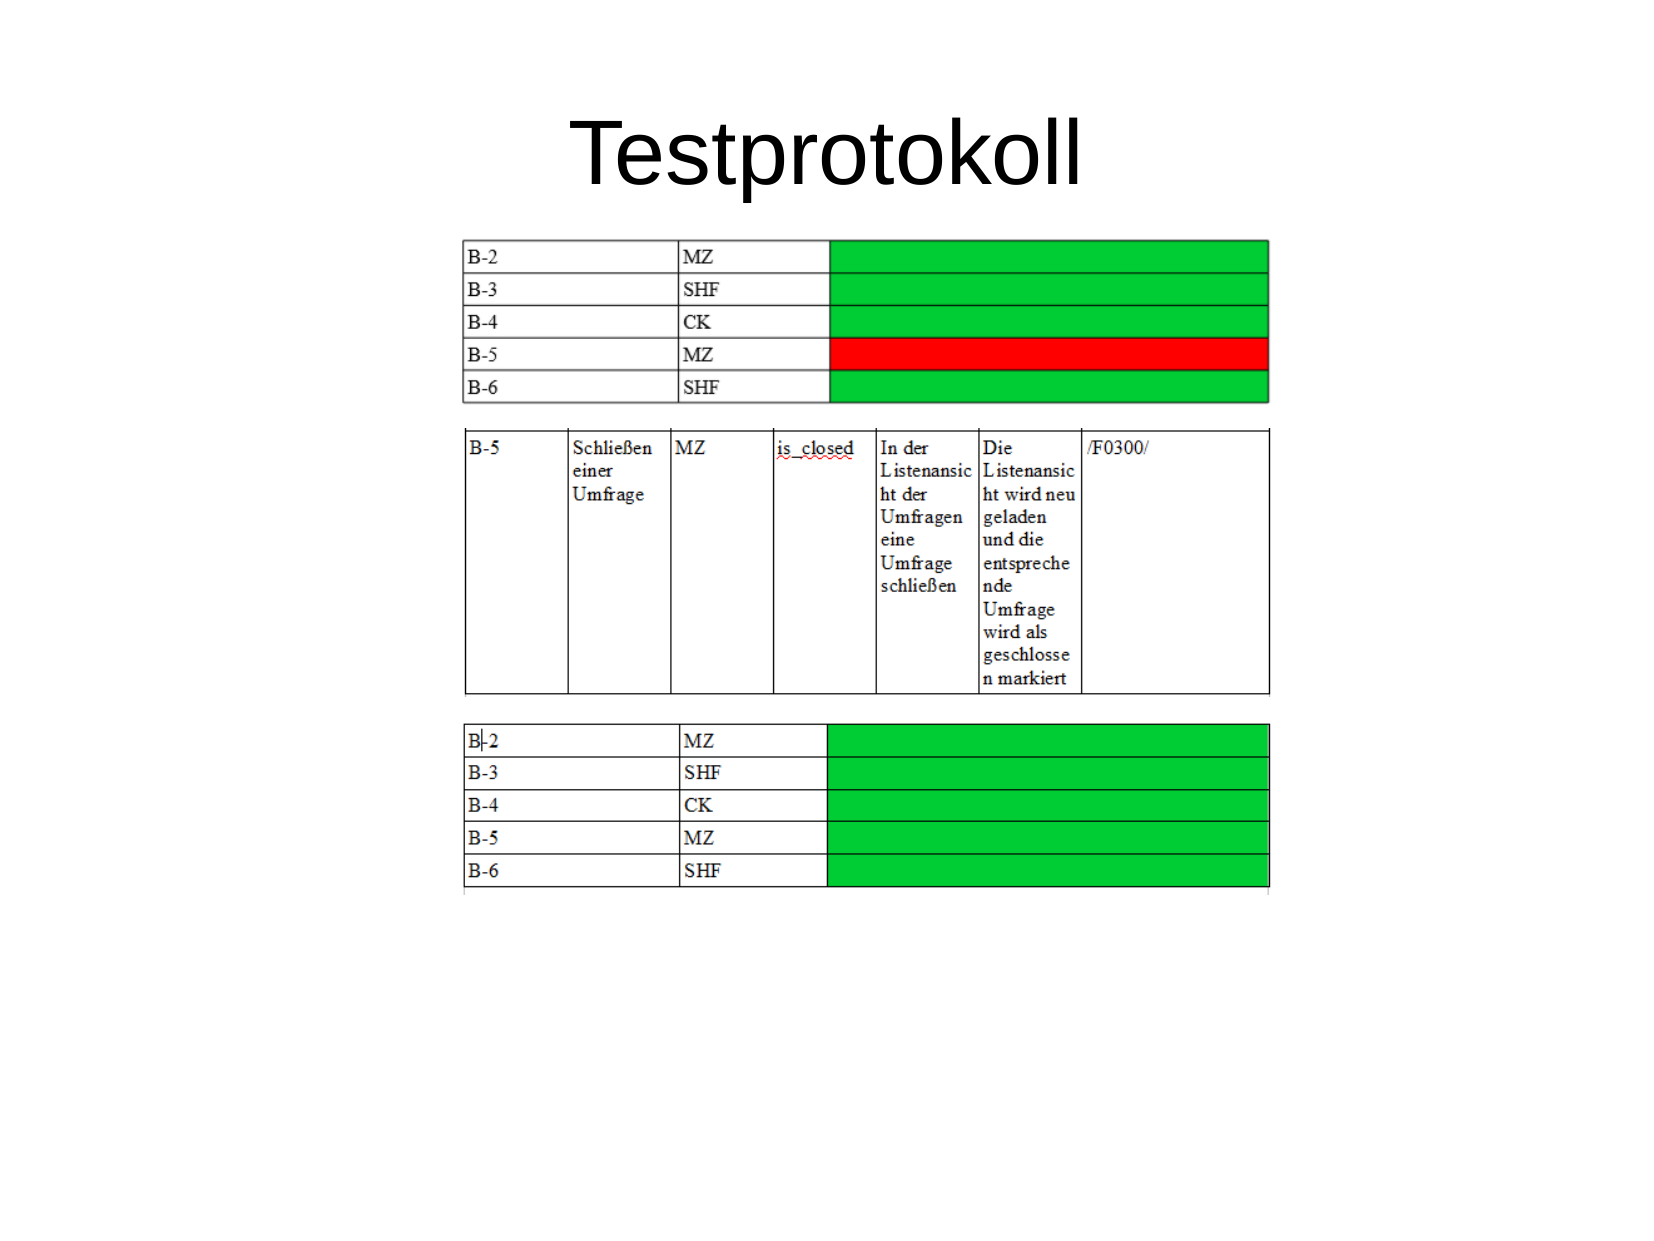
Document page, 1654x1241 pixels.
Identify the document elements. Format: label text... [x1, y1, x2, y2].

picture [460, 236, 1274, 408]
picture [460, 428, 1274, 697]
title Testprotokoll [82, 49, 1571, 257]
picture [460, 720, 1274, 895]
